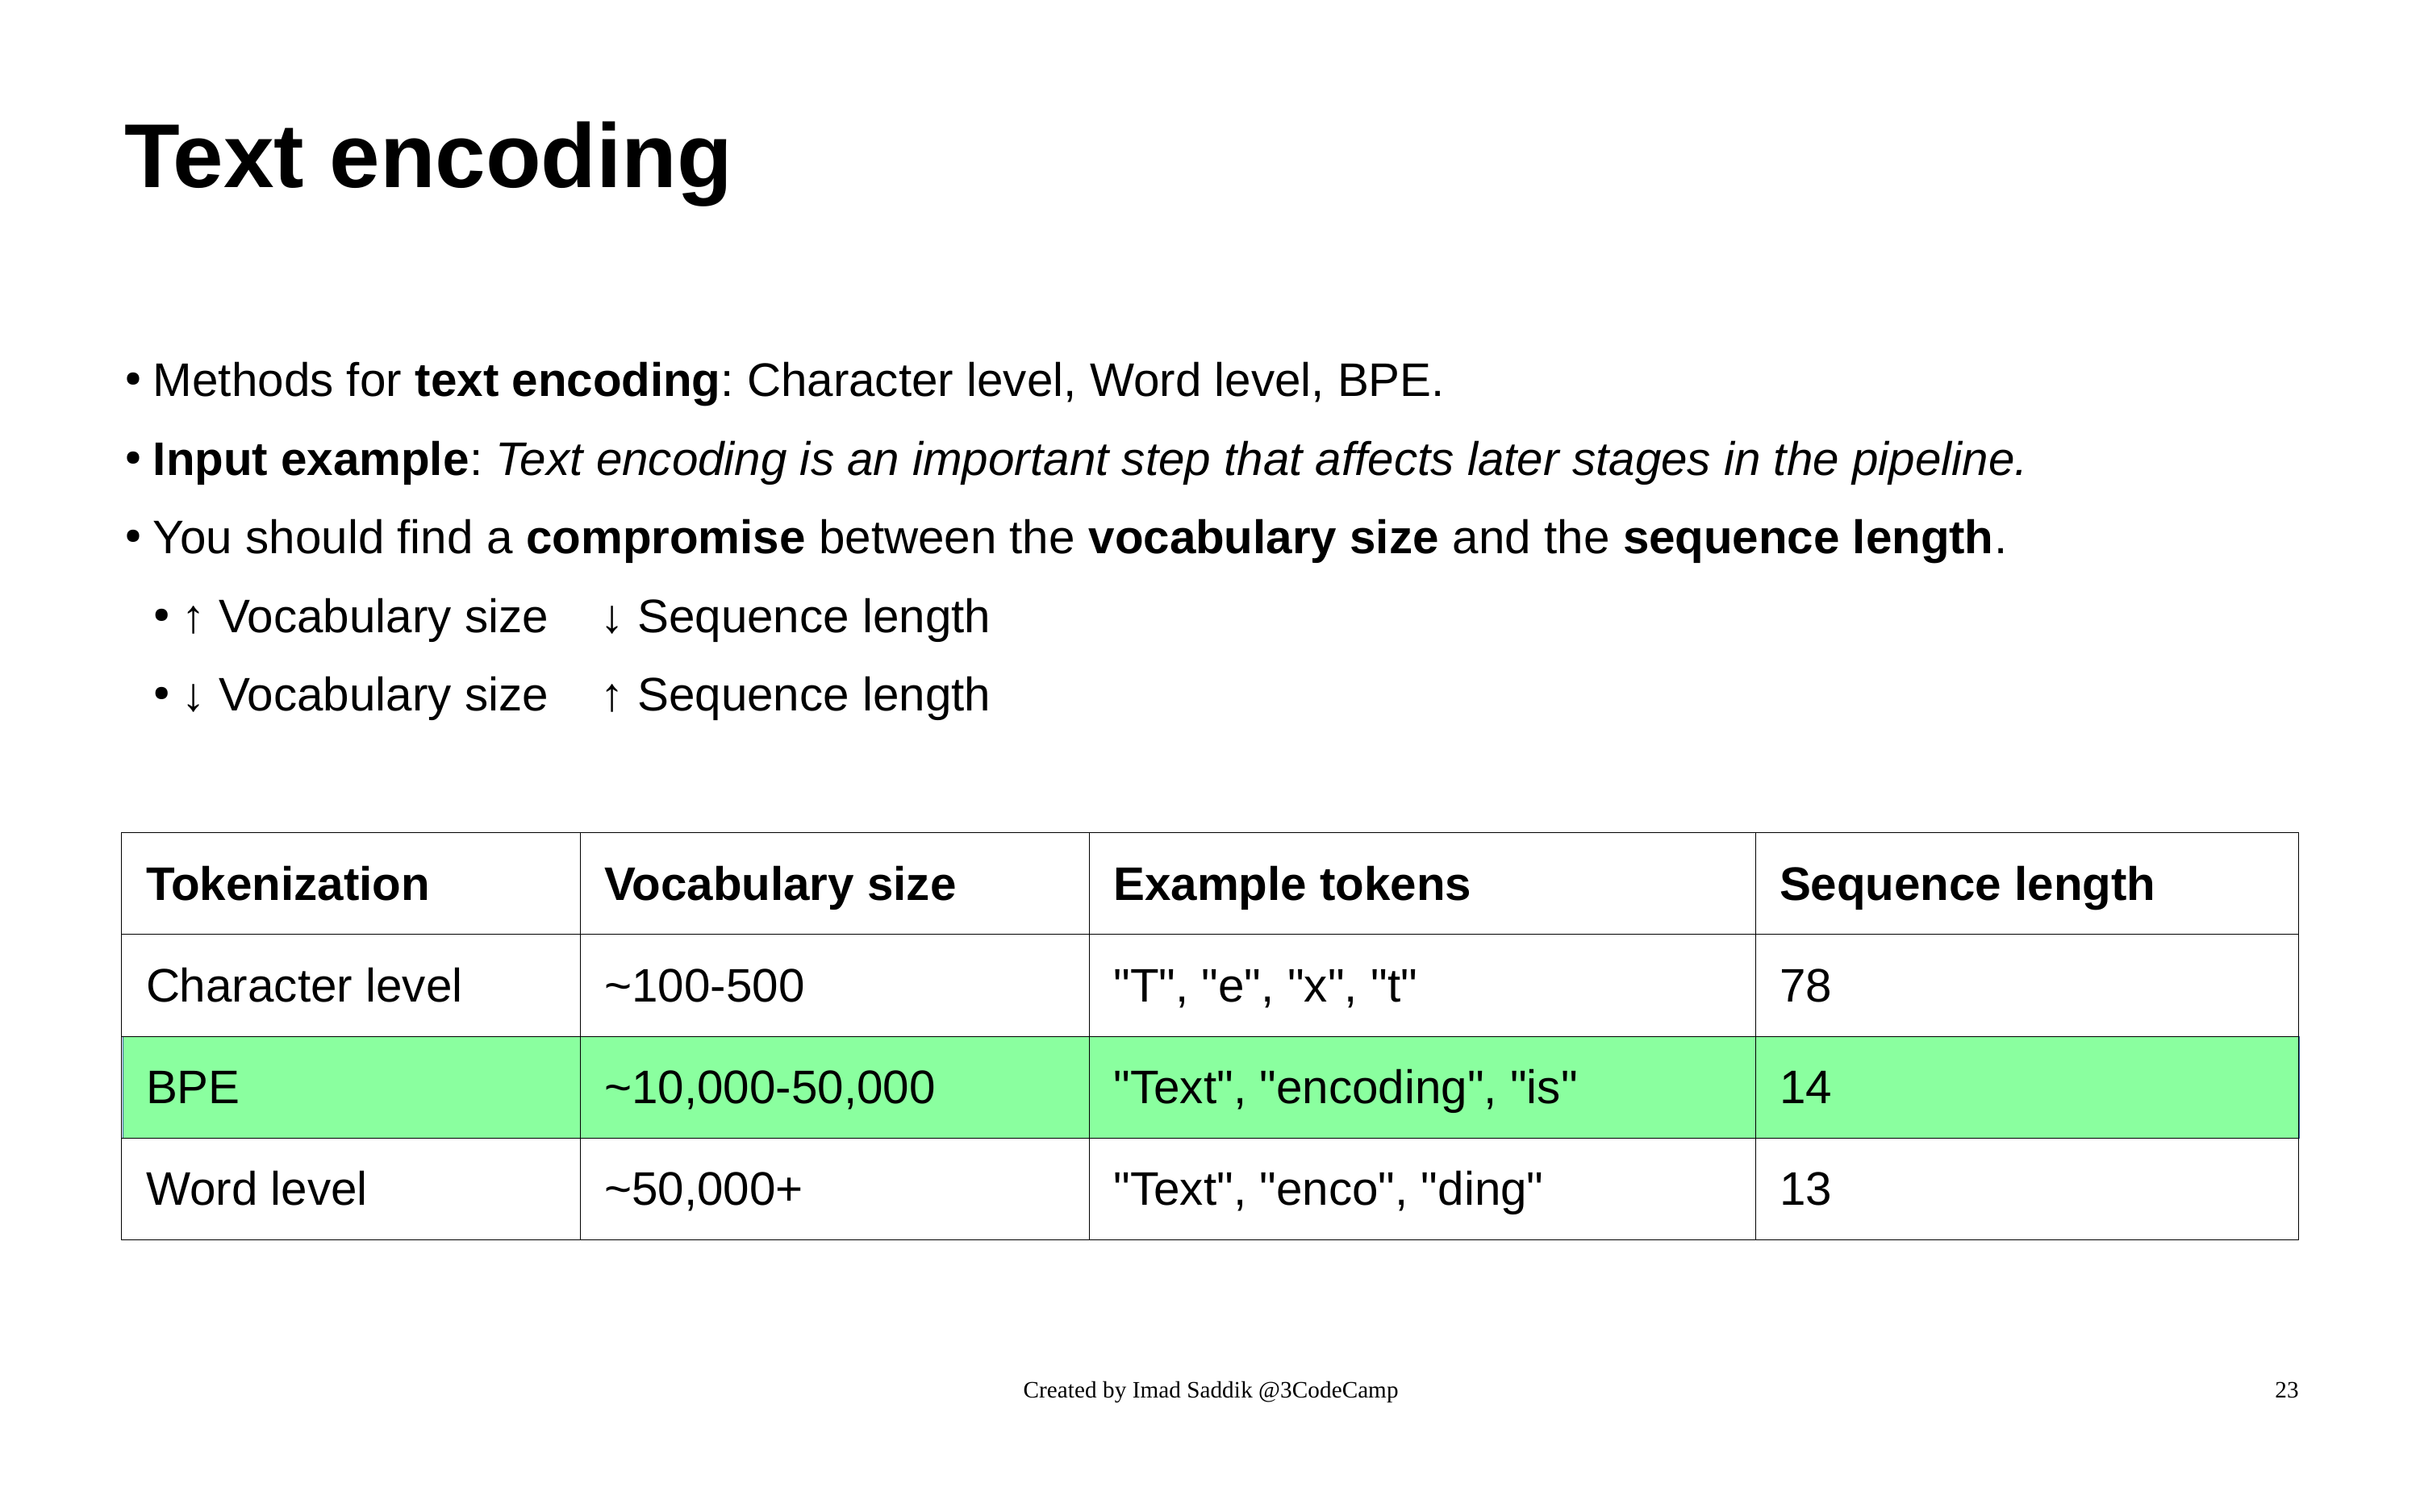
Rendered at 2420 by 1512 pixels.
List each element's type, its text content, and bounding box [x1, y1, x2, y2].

text_box Text encoding [112, 61, 1664, 251]
table_cell "Text", "encoding", "is" [1090, 1037, 1755, 1138]
table_cell "Text", "enco", "ding" [1090, 1139, 1755, 1239]
table_cell Word level [122, 1139, 580, 1239]
table_cell ~100-500 [581, 935, 1089, 1036]
table_header Vocabulary size [581, 833, 1089, 934]
table_cell ~10,000-50,000 [581, 1037, 1089, 1138]
table_header Tokenization [122, 833, 580, 934]
table_header Example tokens [1090, 833, 1755, 934]
table_cell 78 [1756, 935, 2298, 1036]
table_header Sequence length [1756, 833, 2298, 934]
table_cell Character level [122, 935, 580, 1036]
table_cell 13 [1756, 1139, 2298, 1239]
table_cell "T", "e", "x", "t" [1090, 935, 1755, 1036]
table_cell BPE [122, 1037, 580, 1138]
table_cell 14 [1756, 1037, 2298, 1138]
table_cell ~50,000+ [581, 1139, 1089, 1239]
text_box Methods for text encoding: Character level, Word level, BPE. Input example: Text encoding is an important step that affects later stages in the pipeline. You should find a compromise between the vocabulary size and the sequence length. ↑ Vocabulary size ↓ Sequence length ↓ Vocabulary size ↑ Sequence length [112, 322, 2209, 727]
